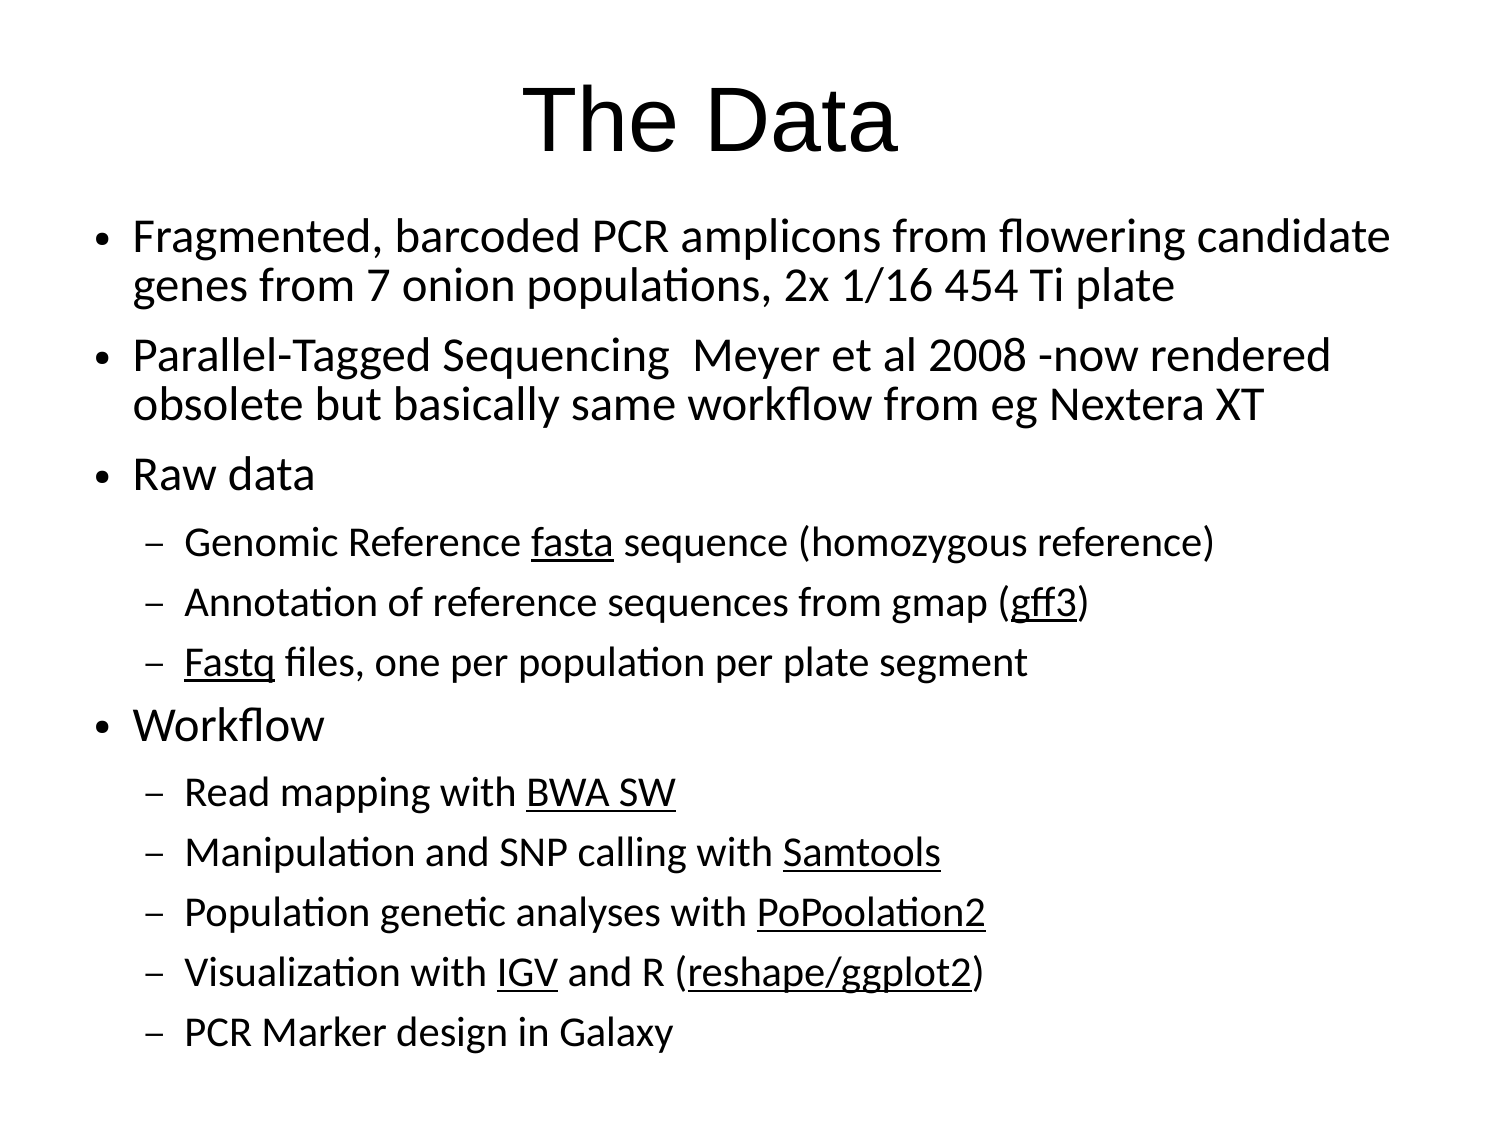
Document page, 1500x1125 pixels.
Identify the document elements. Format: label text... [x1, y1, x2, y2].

title The Data [35, 25, 1386, 214]
list Fragmented, barcoded PCR amplicons from flowering candidate genes from 7 onion populations, 2x 1/16 454 Ti plate Parallel-Tagged Sequencing Meyer et al 2008 -now rendered obsolete but basically same workflow from eg Nextera XT Raw data Genomic Reference fasta sequence (homozygous reference) Annotation of reference sequences from gmap (gff3) Fastq files, one per population per plate segment Workflow Read mapping with BWA SW Manipulation and SNP calling with Samtools Population genetic analyses with PoPoolation2 Visualization with IGV and R (reshape/ggplot2) PCR Marker design in Galaxy [80, 215, 1401, 1076]
